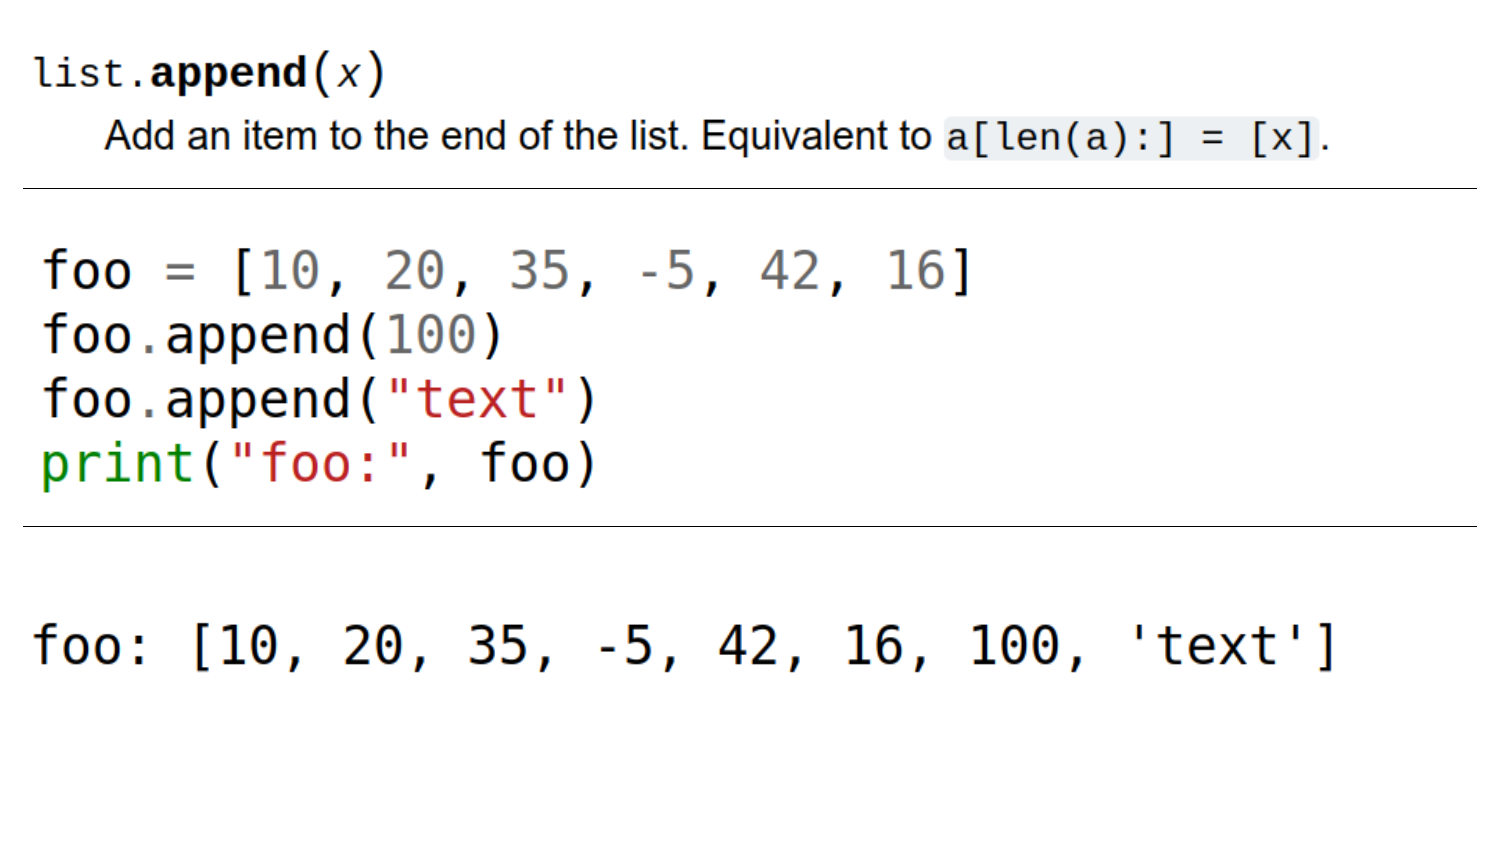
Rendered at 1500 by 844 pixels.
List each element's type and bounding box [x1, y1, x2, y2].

picture [26, 606, 1347, 686]
picture [33, 236, 981, 499]
picture [23, 35, 1351, 175]
